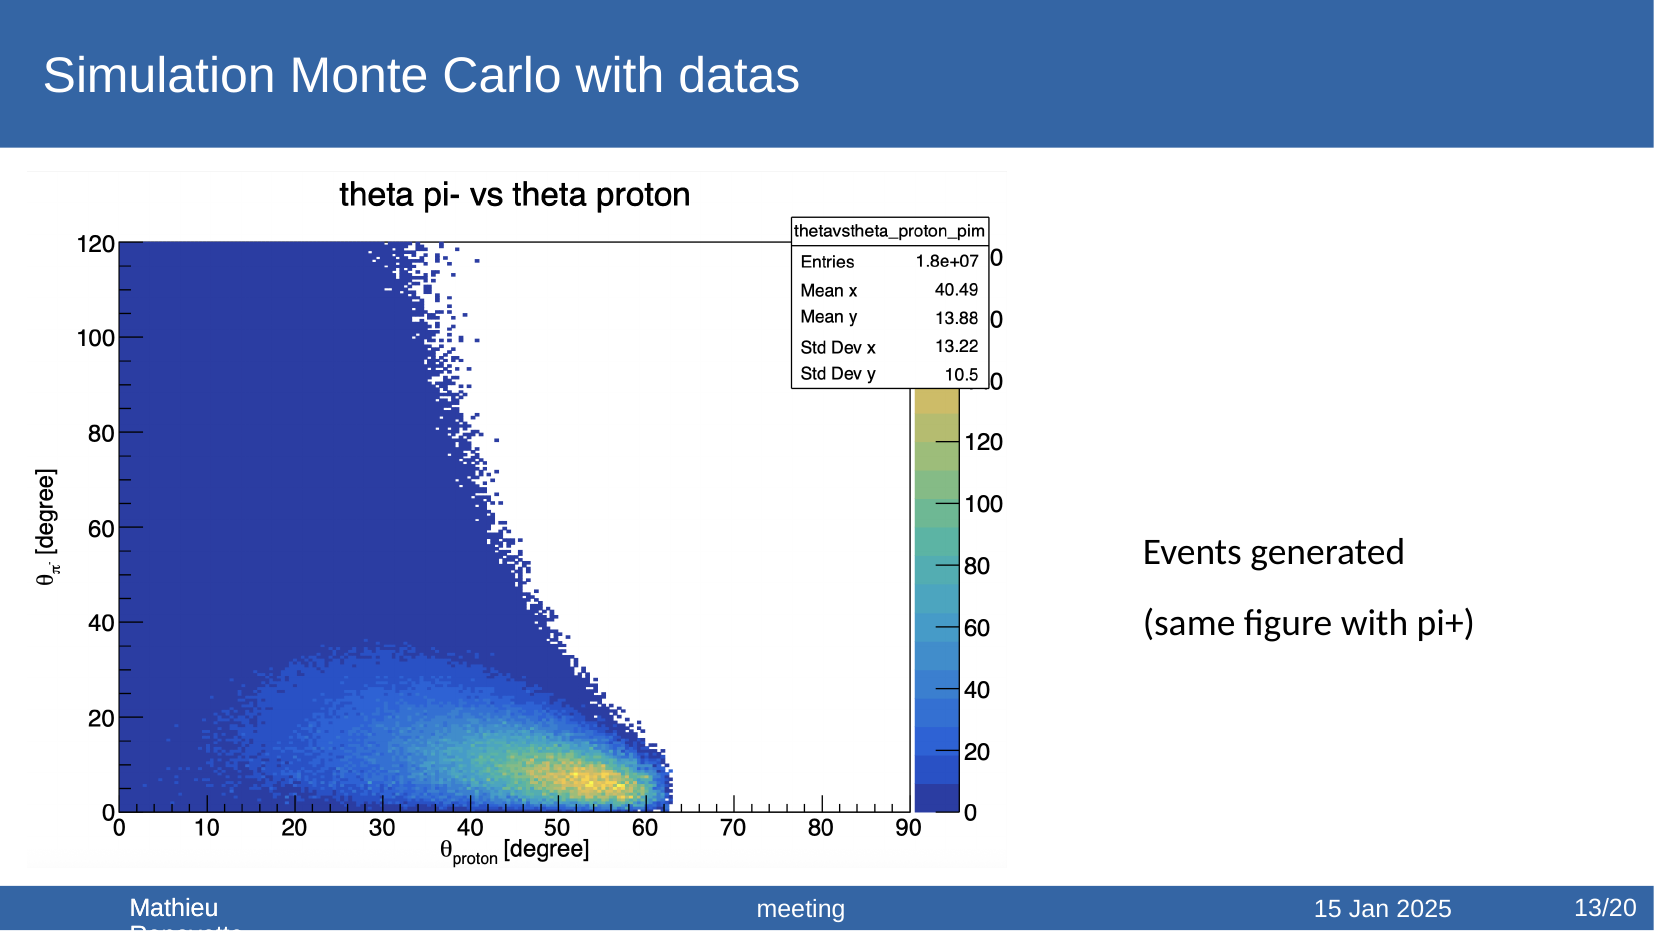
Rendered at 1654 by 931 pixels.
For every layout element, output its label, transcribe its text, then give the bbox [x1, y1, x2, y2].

text_box [0, 0, 1654, 148]
text_box Simulation Monte Carlo with datas [27, 40, 886, 114]
text_box (same figure with pi+) [1127, 590, 1496, 652]
text_box [226, 885, 1654, 931]
text_box 13/20 [1559, 885, 1654, 930]
picture [27, 171, 1007, 868]
text_box Events generated [1127, 519, 1433, 581]
text_box meeting [734, 887, 953, 931]
text_box Mathieu Ronayette [114, 885, 355, 929]
text_box 15 Jan 2025 [1299, 887, 1536, 931]
text_box [0, 885, 131, 931]
